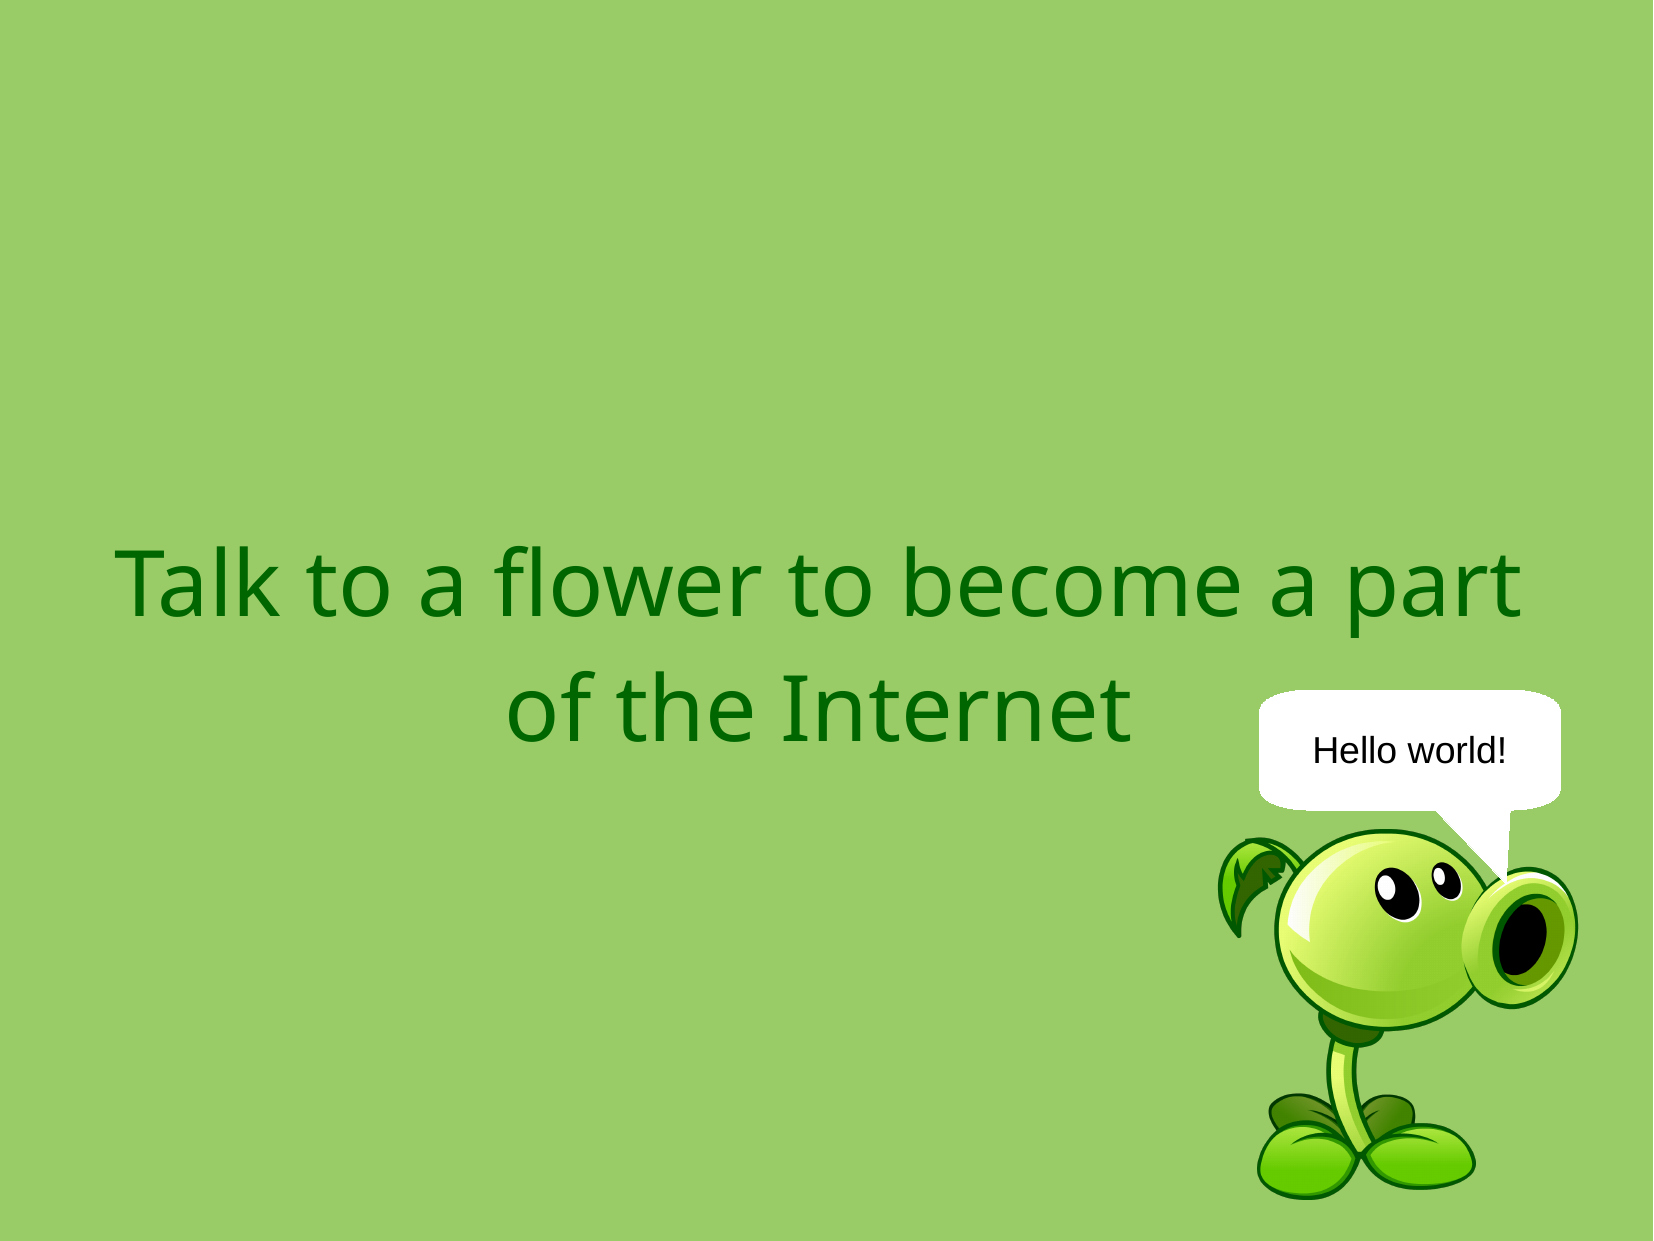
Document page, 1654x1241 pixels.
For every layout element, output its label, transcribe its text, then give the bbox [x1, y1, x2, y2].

picture [1215, 826, 1581, 1201]
title Talk to a flower to become a part of the Internet [75, 540, 1563, 748]
text_box Hello world! [1259, 690, 1561, 884]
